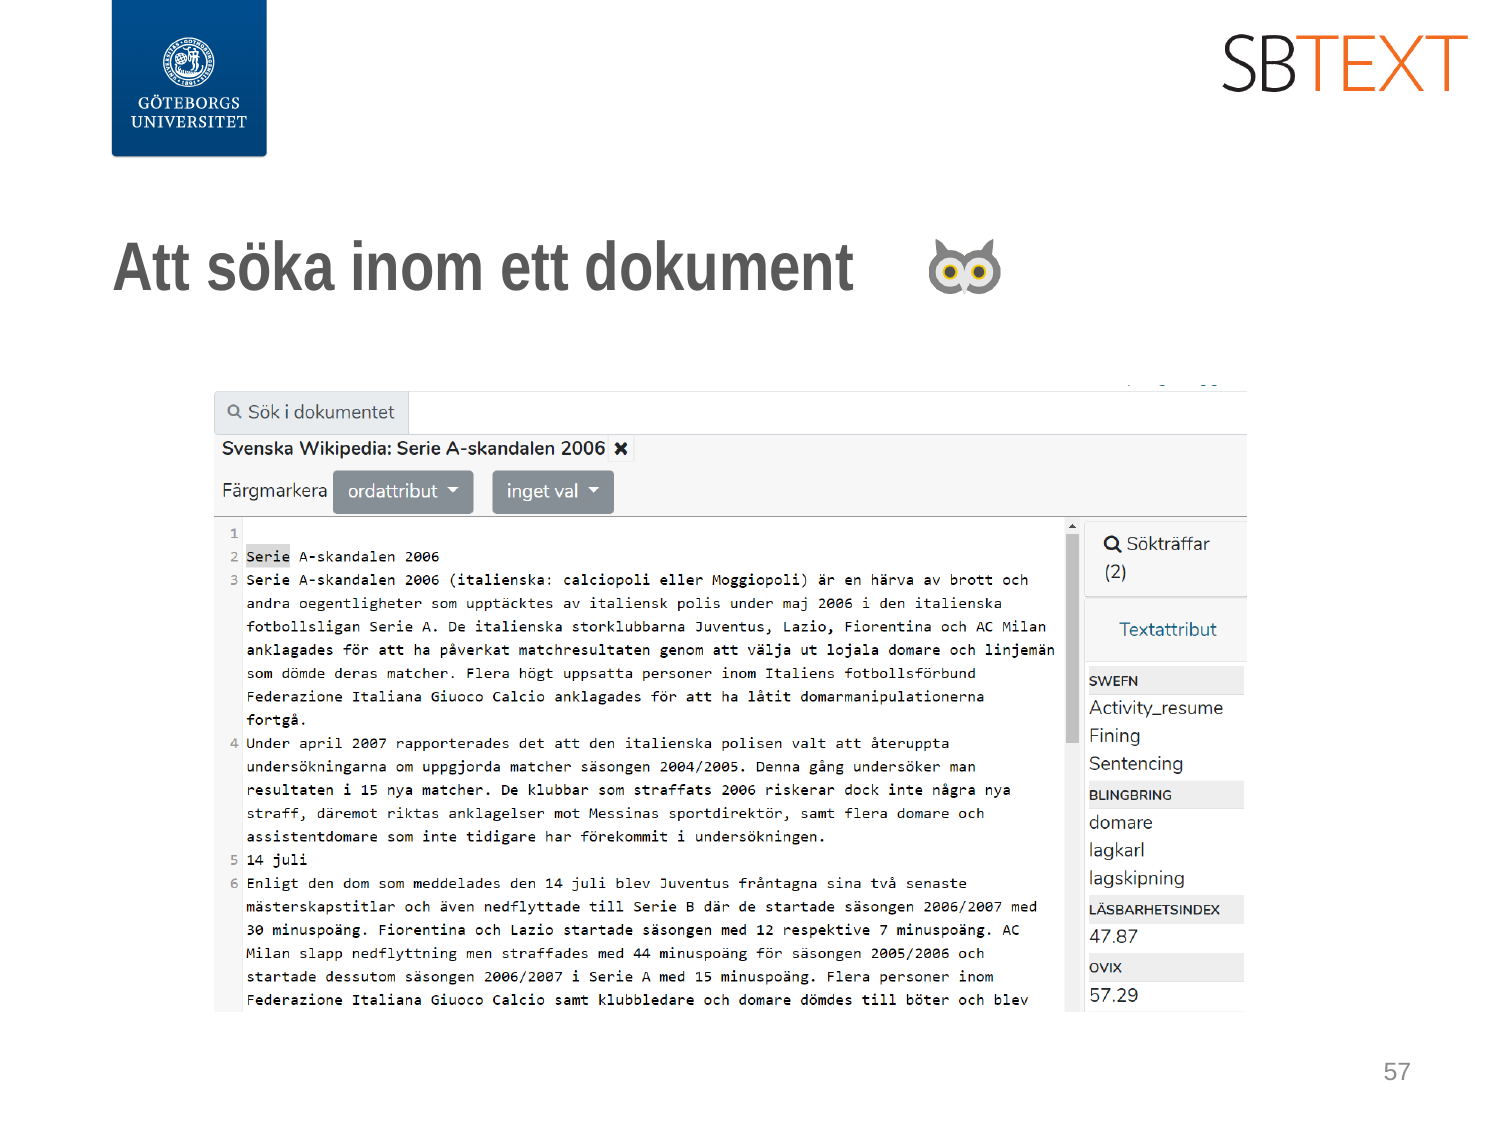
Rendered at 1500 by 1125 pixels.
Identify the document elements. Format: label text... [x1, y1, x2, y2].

title Att söka inom ett dokument [112, 231, 1412, 362]
picture [110, 0, 268, 159]
picture [1205, 19, 1476, 110]
picture [915, 239, 1013, 297]
picture [206, 385, 1247, 1012]
slide_number <number> [1316, 1051, 1412, 1091]
